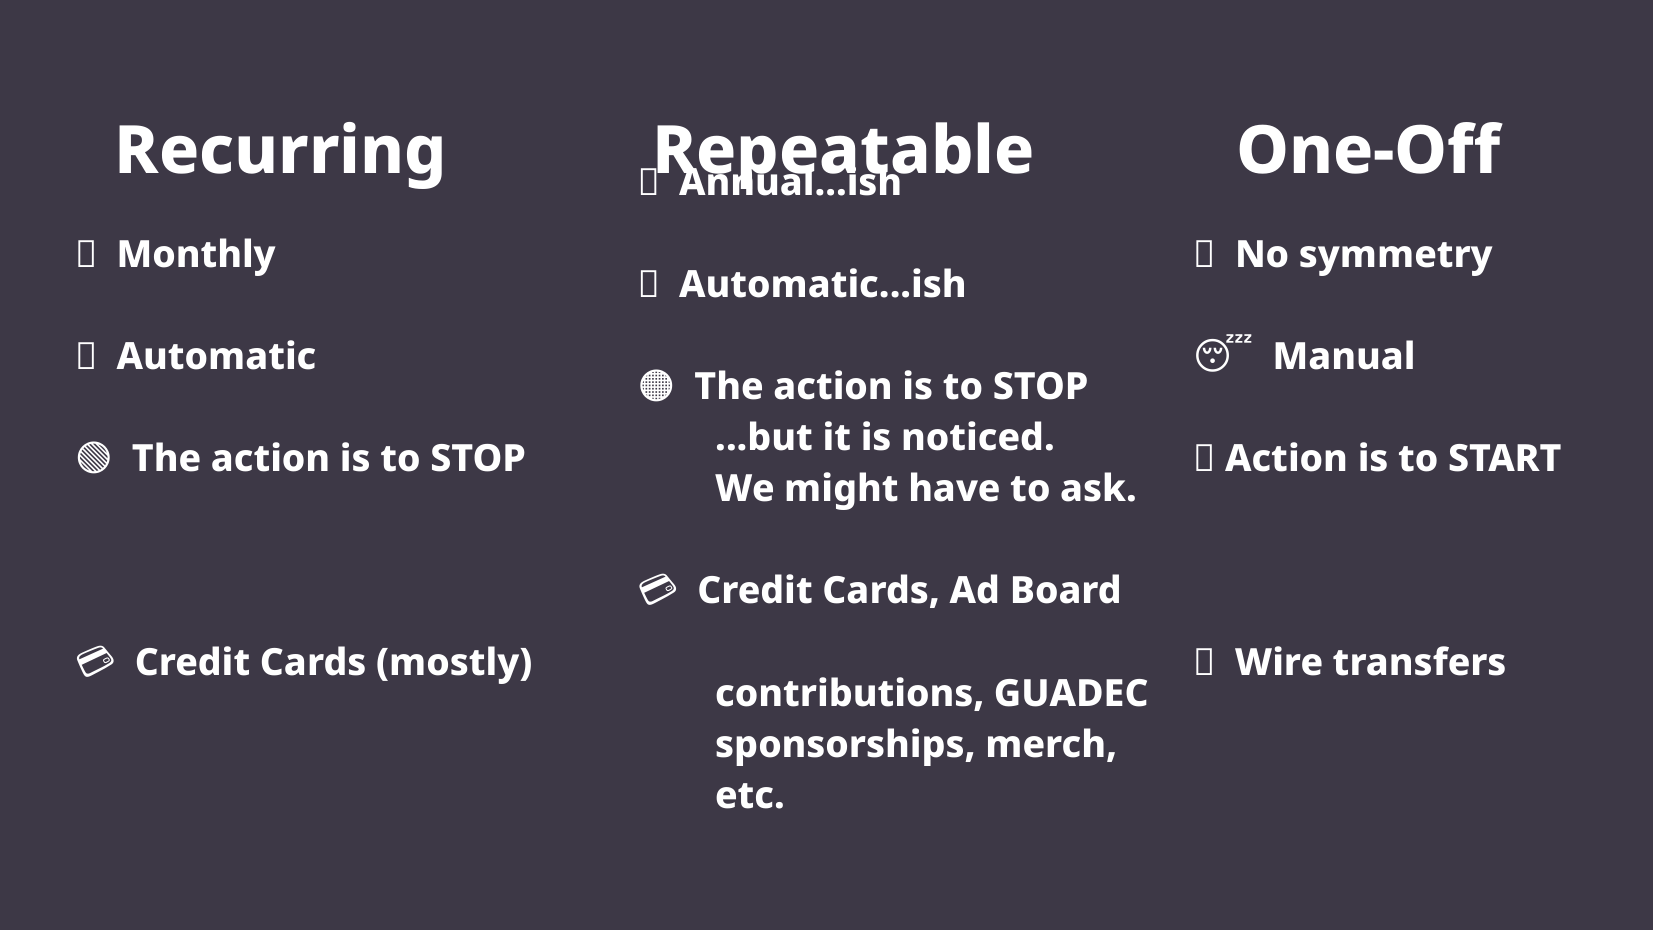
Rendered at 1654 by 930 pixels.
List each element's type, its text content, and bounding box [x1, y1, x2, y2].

title Recurring [75, 37, 488, 193]
title One-Off [1162, 37, 1576, 193]
title 🔄 Monthly 🤖 Automatic 🟢 The action is to STOP 💳 Credit Cards (mostly) [75, 279, 563, 687]
title Repeatable [637, 37, 1051, 193]
title Repeatable [642, 170, 654, 193]
title 🔁 Annual...ish 🙎 Automatic...ish 🟠 The action is to STOP ...but it is noticed. We might have to ask. 💳 Credit Cards, Ad Board contributions, GUADEC sponsorships, merch, etc. [637, 276, 1163, 820]
title ❌ No symmetry 😴 Manual 🔴 Action is to START 🏦 Wire transfers [1193, 279, 1606, 687]
